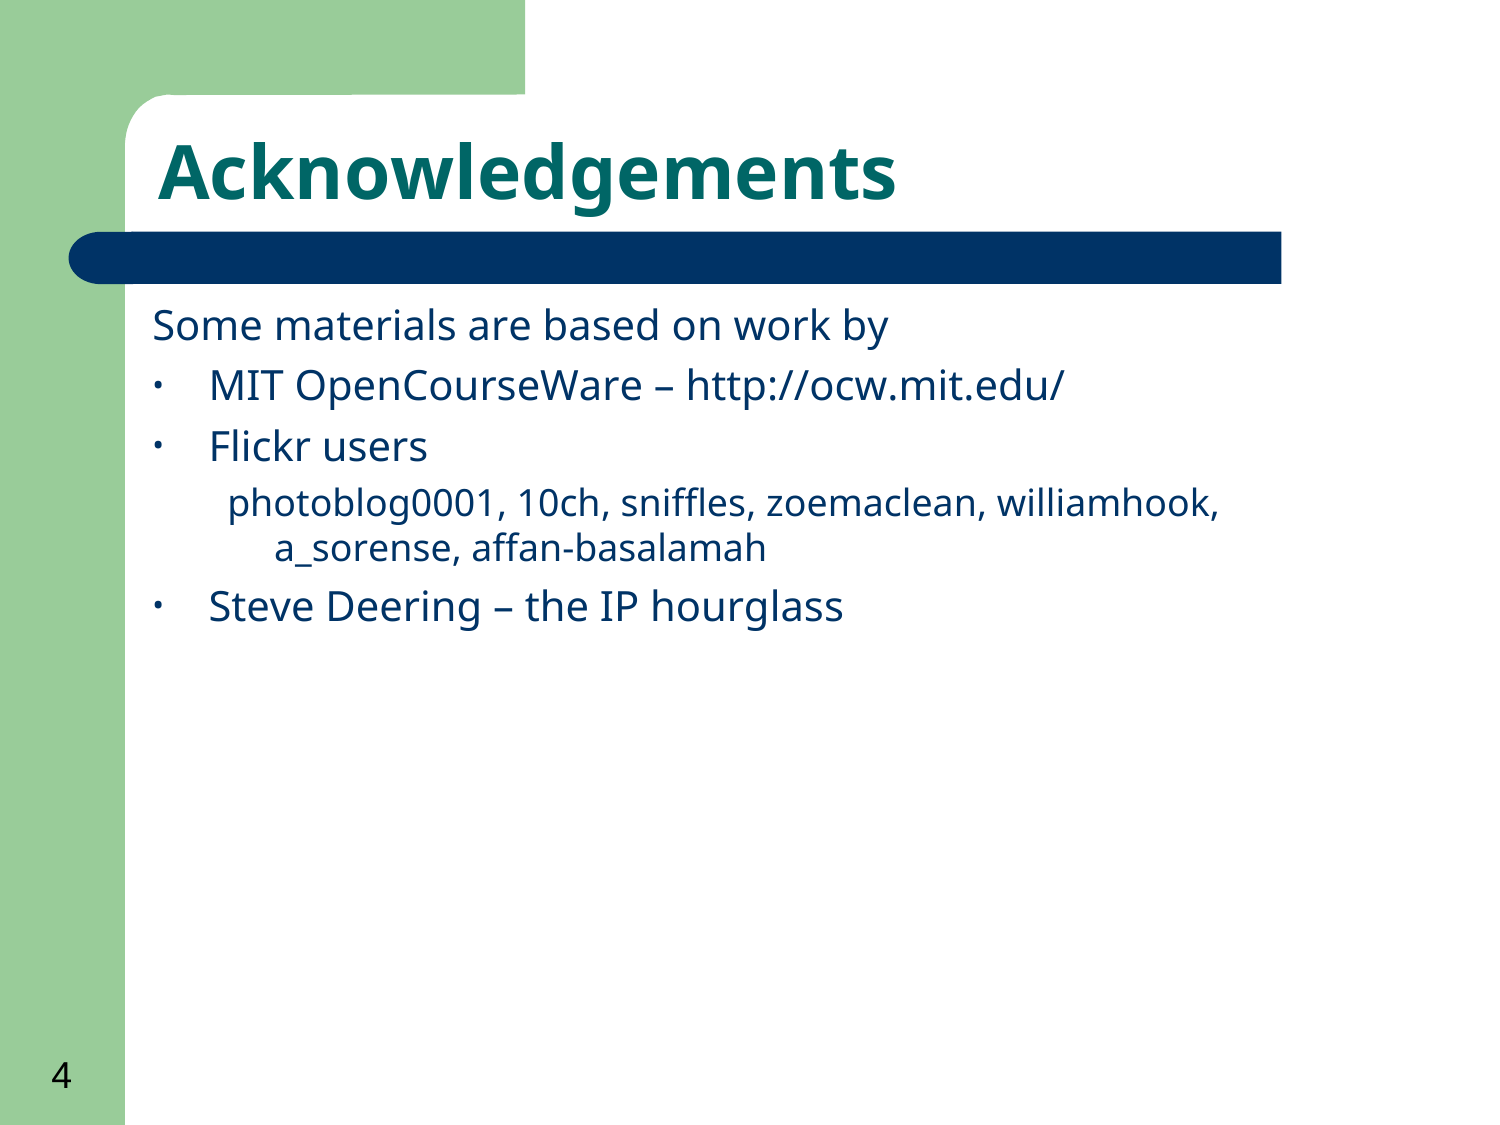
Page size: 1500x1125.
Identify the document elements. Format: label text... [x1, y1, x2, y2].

list Some materials are based on work by MIT OpenCourseWare – http://ocw.mit.edu/ Flickr users photoblog0001, 10ch, sniffles, zoemaclean, williamhook, a_sorense, affan-basalamah Steve Deering – the IP hourglass [137, 290, 1400, 1092]
title Acknowledgements [143, 109, 1427, 224]
